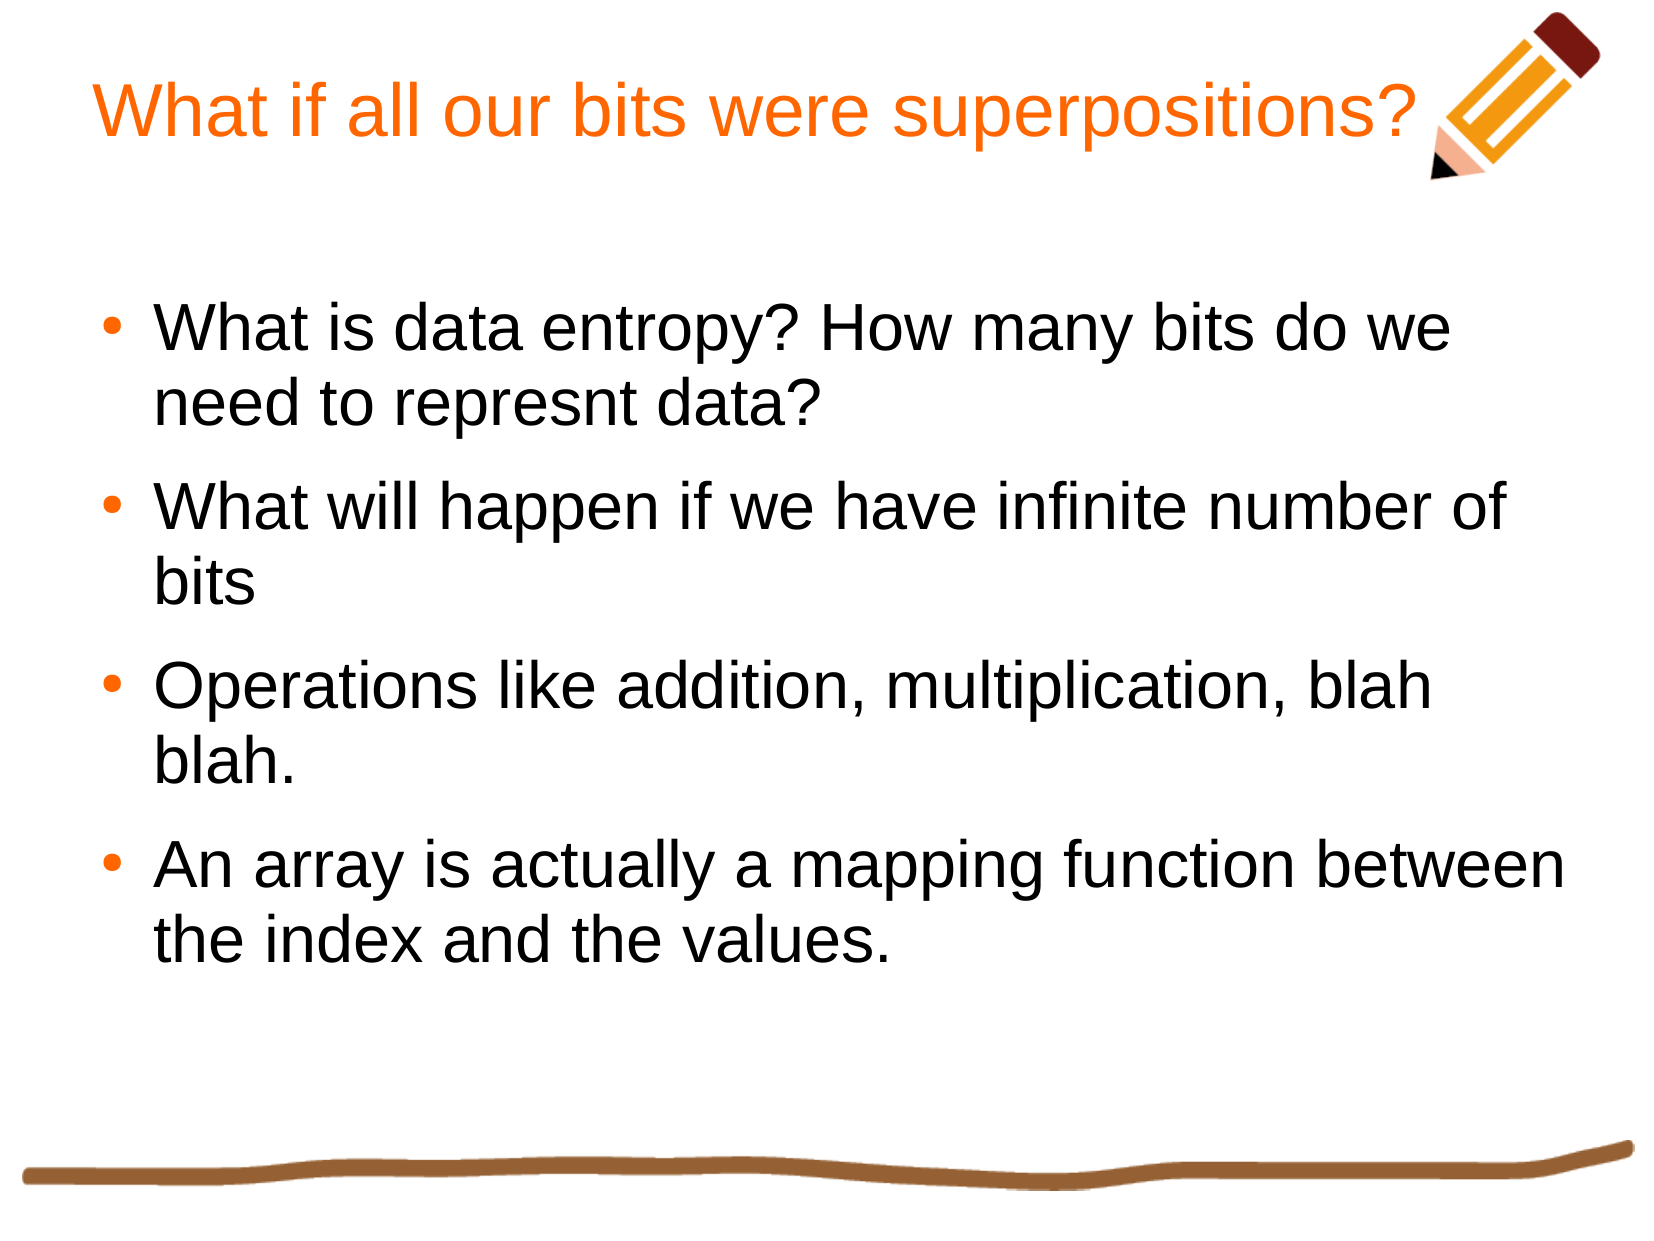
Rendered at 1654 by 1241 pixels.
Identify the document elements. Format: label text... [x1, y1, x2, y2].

picture [1430, 12, 1601, 181]
picture [22, 1140, 1635, 1191]
list What is data entropy? How many bits do we need to represnt data? What will happen if we have infinite number of bits Operations like addition, multiplication, blah blah. An array is actually a mapping function between the index and the values. [82, 290, 1571, 1122]
title What if all our bits were superpositions? [82, 49, 1430, 172]
